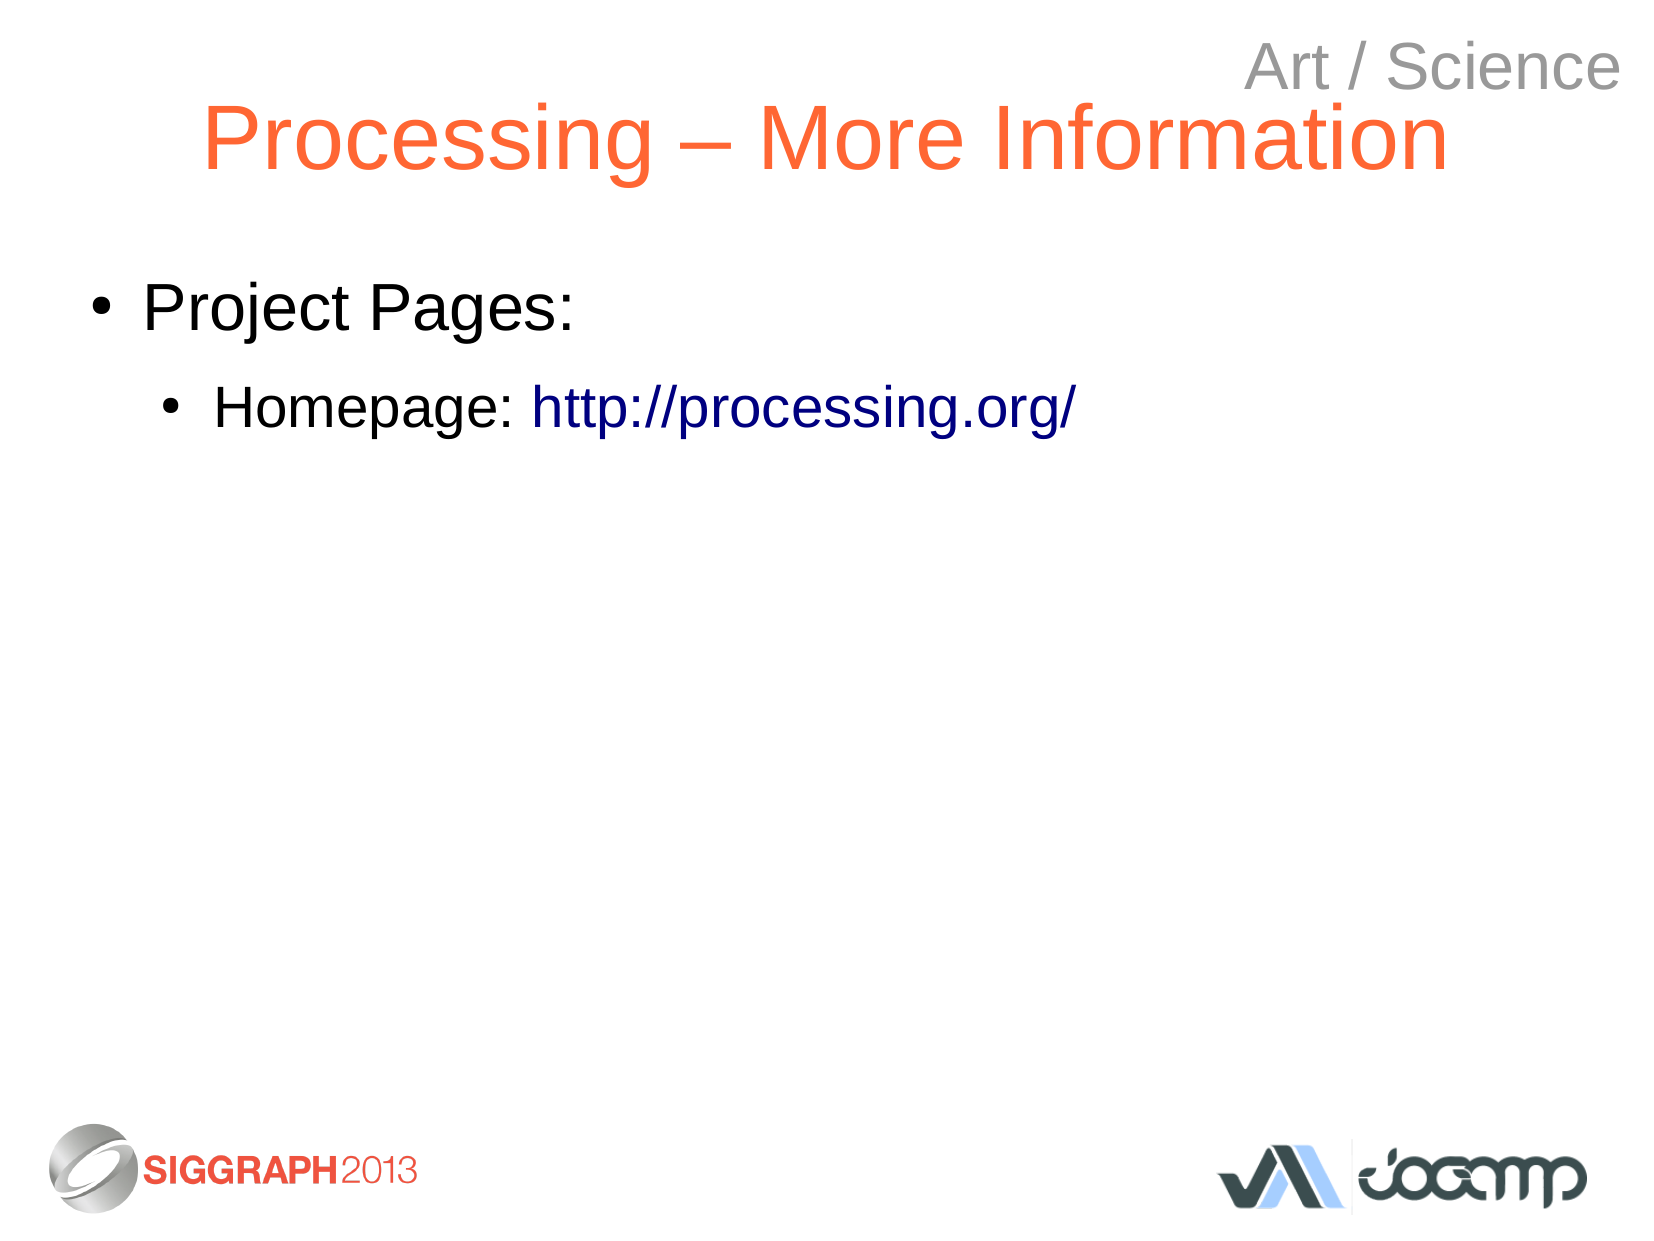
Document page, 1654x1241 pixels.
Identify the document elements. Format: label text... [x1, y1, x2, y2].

picture [1215, 1139, 1587, 1215]
list Project Pages: Homepage: http://processing.org/ [71, 270, 1561, 1089]
picture [45, 1122, 421, 1215]
text_box Processing – More Information [84, 86, 1570, 190]
text_box Art / Science [1230, 21, 1651, 126]
